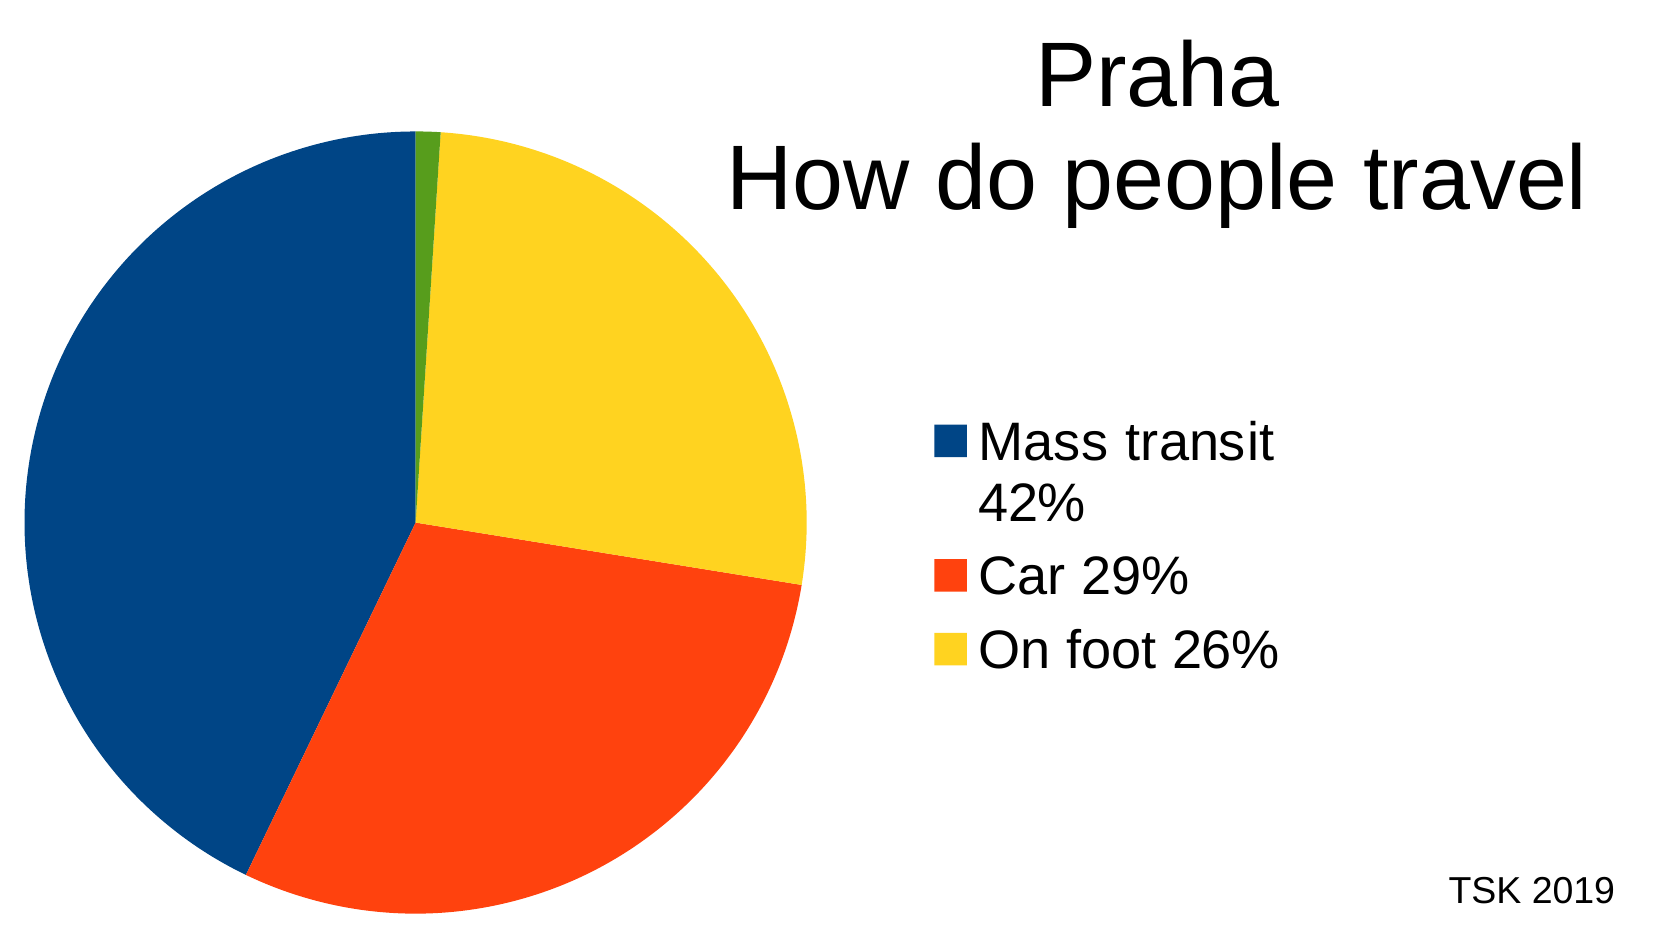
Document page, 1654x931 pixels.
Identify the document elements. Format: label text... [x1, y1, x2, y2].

title Praha How do people travel [413, 23, 1654, 229]
chart [0, 115, 1430, 931]
text_box TSK 2019 [1433, 862, 1630, 920]
